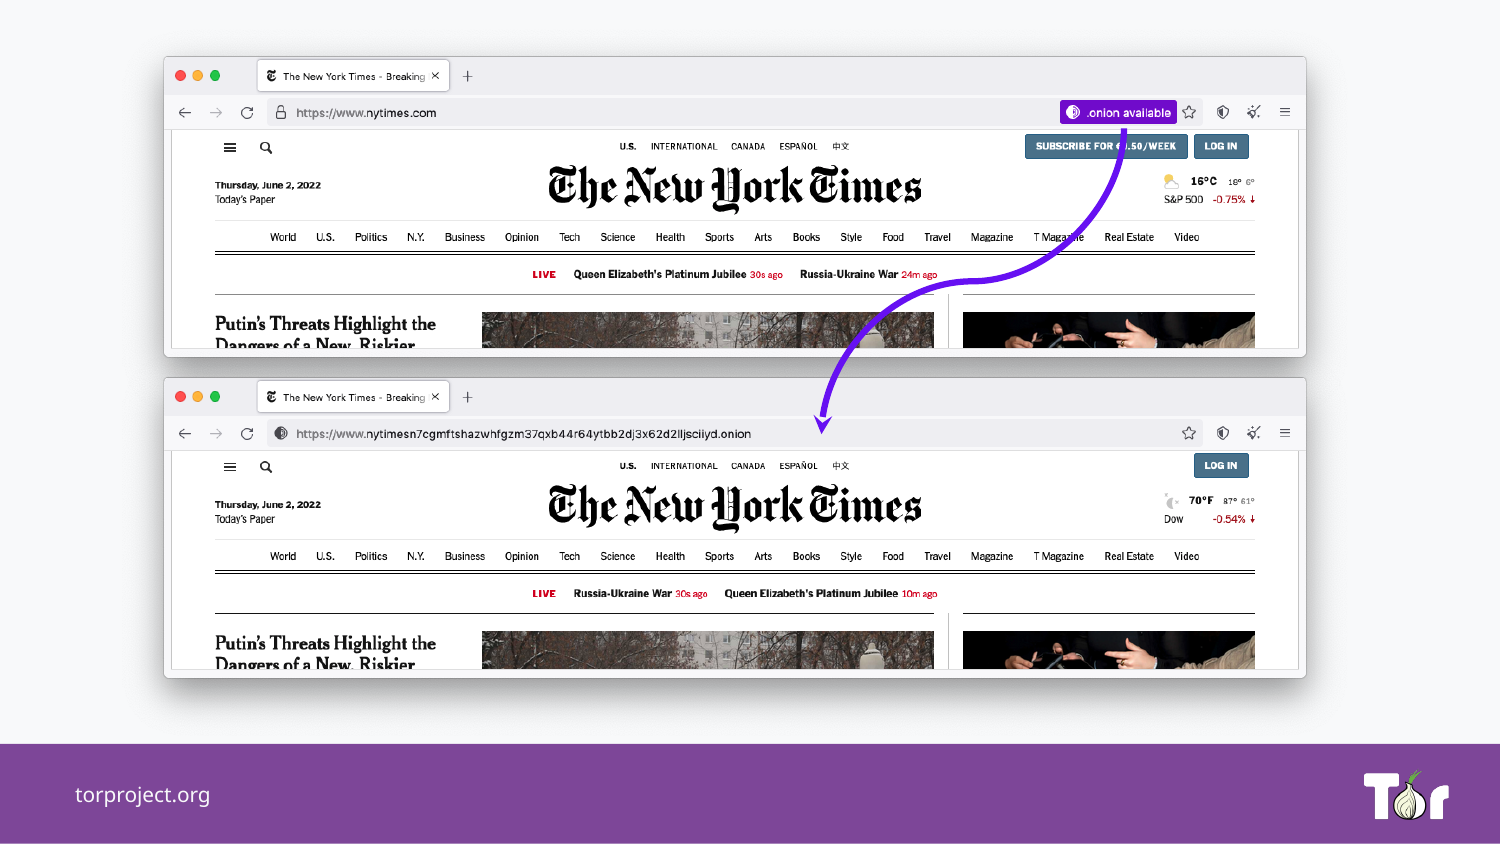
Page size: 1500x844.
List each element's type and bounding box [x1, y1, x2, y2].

picture [1364, 768, 1449, 820]
picture [115, 23, 1354, 742]
